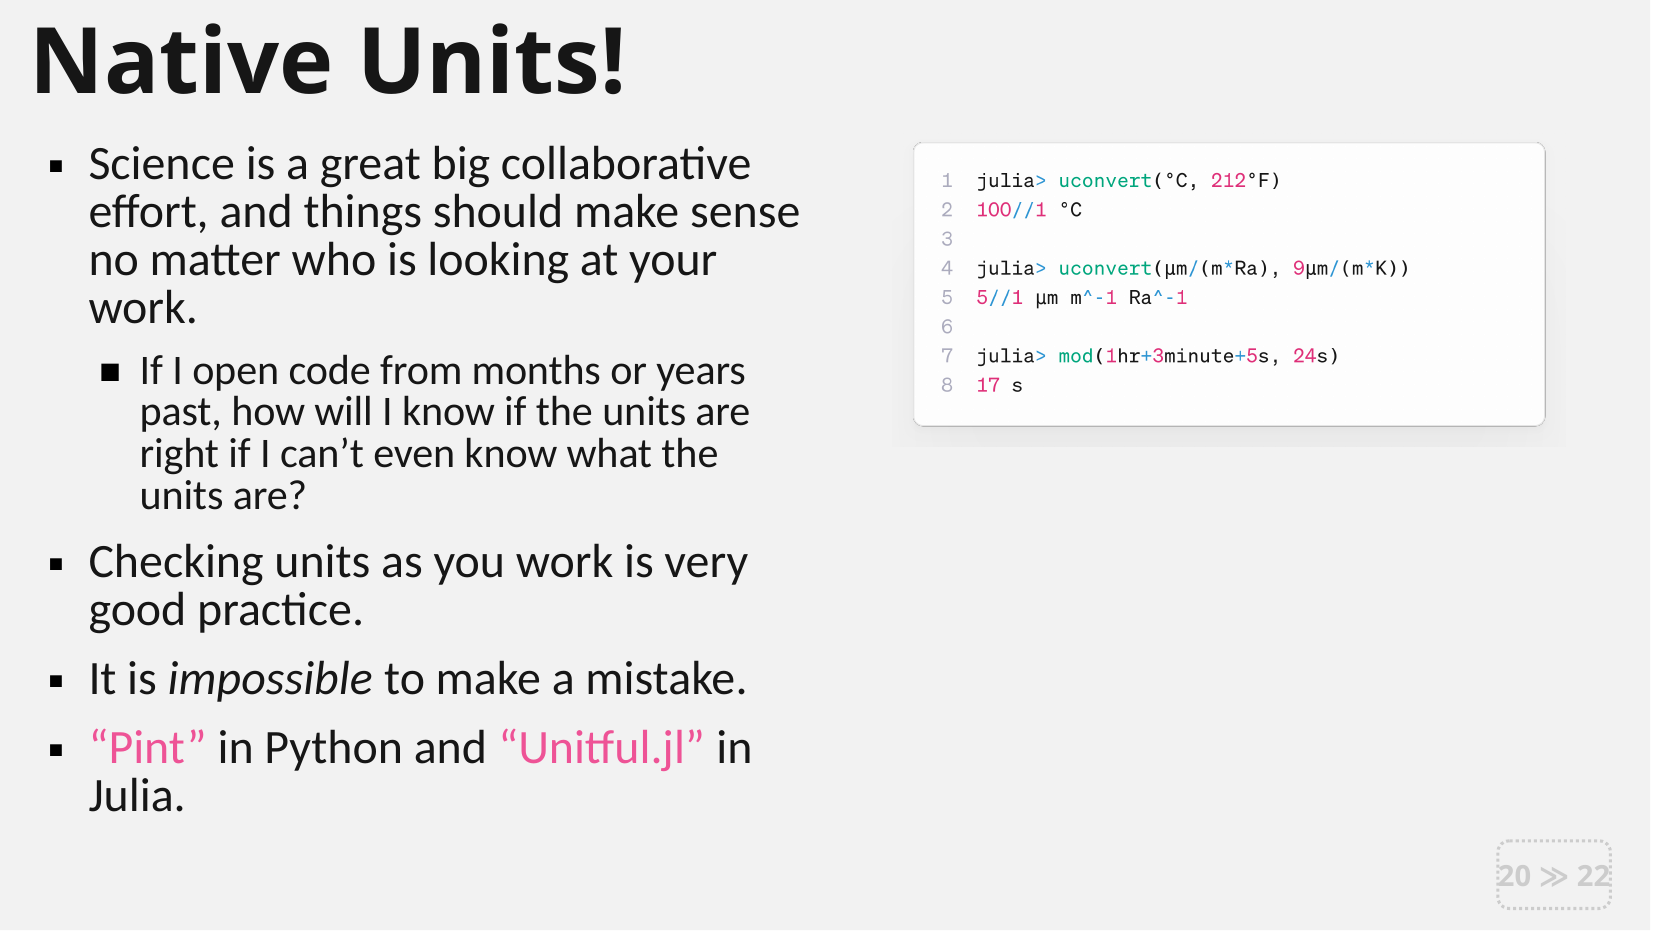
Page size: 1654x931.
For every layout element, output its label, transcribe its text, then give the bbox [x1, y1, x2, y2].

picture [892, 121, 1566, 447]
title Native Units! [29, 0, 1613, 118]
list Science is a great big collaborative effort, and things should make sense no matter who is looking at your work. If I open code from months or years past, how will I know if the units are right if I can’t even know what the units are? Checking units as you work is very good practice. It is impossible to make a mistake. “Pint” in Python and “Unitful.jl” in Julia. [37, 143, 807, 826]
